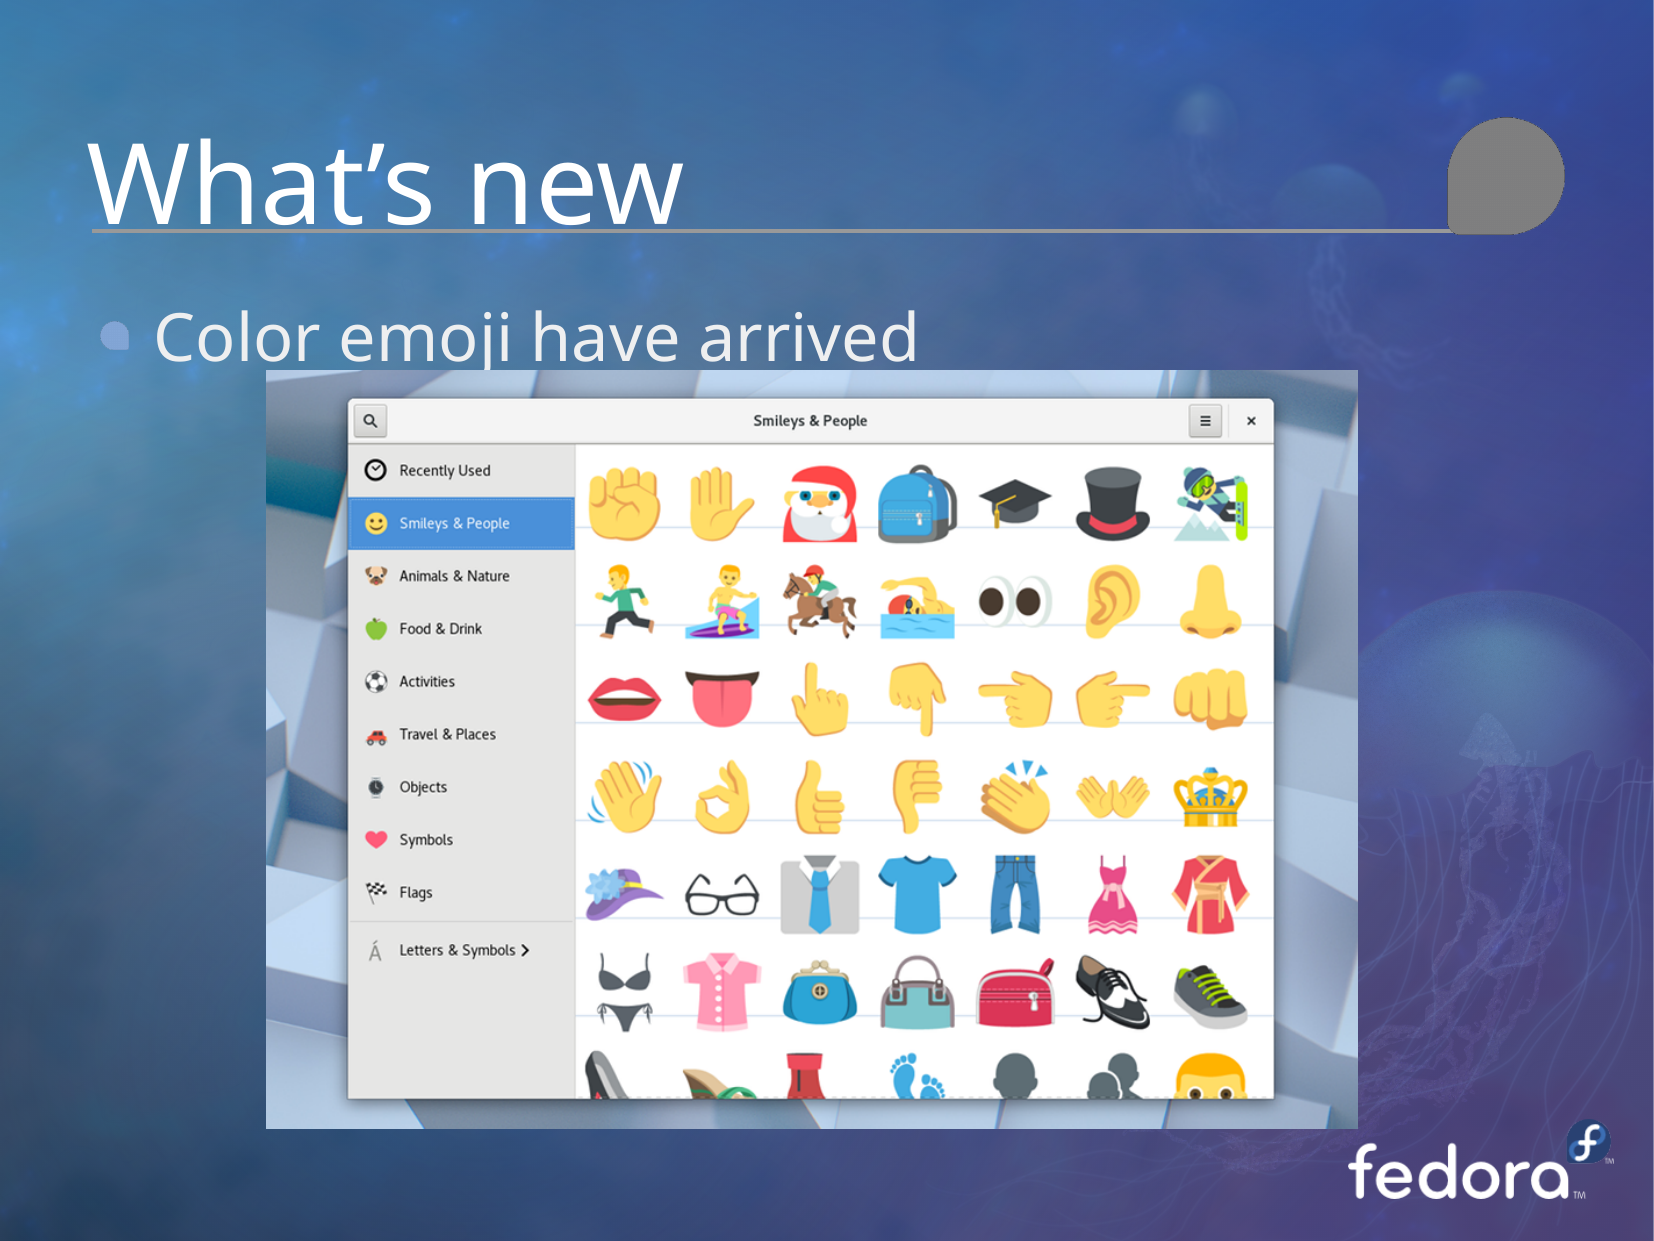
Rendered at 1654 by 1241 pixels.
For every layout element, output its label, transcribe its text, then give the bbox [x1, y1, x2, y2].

title What’s new [86, 112, 1575, 249]
picture [0, 0, 1654, 1241]
list Color emoji have arrived [82, 290, 1571, 1010]
